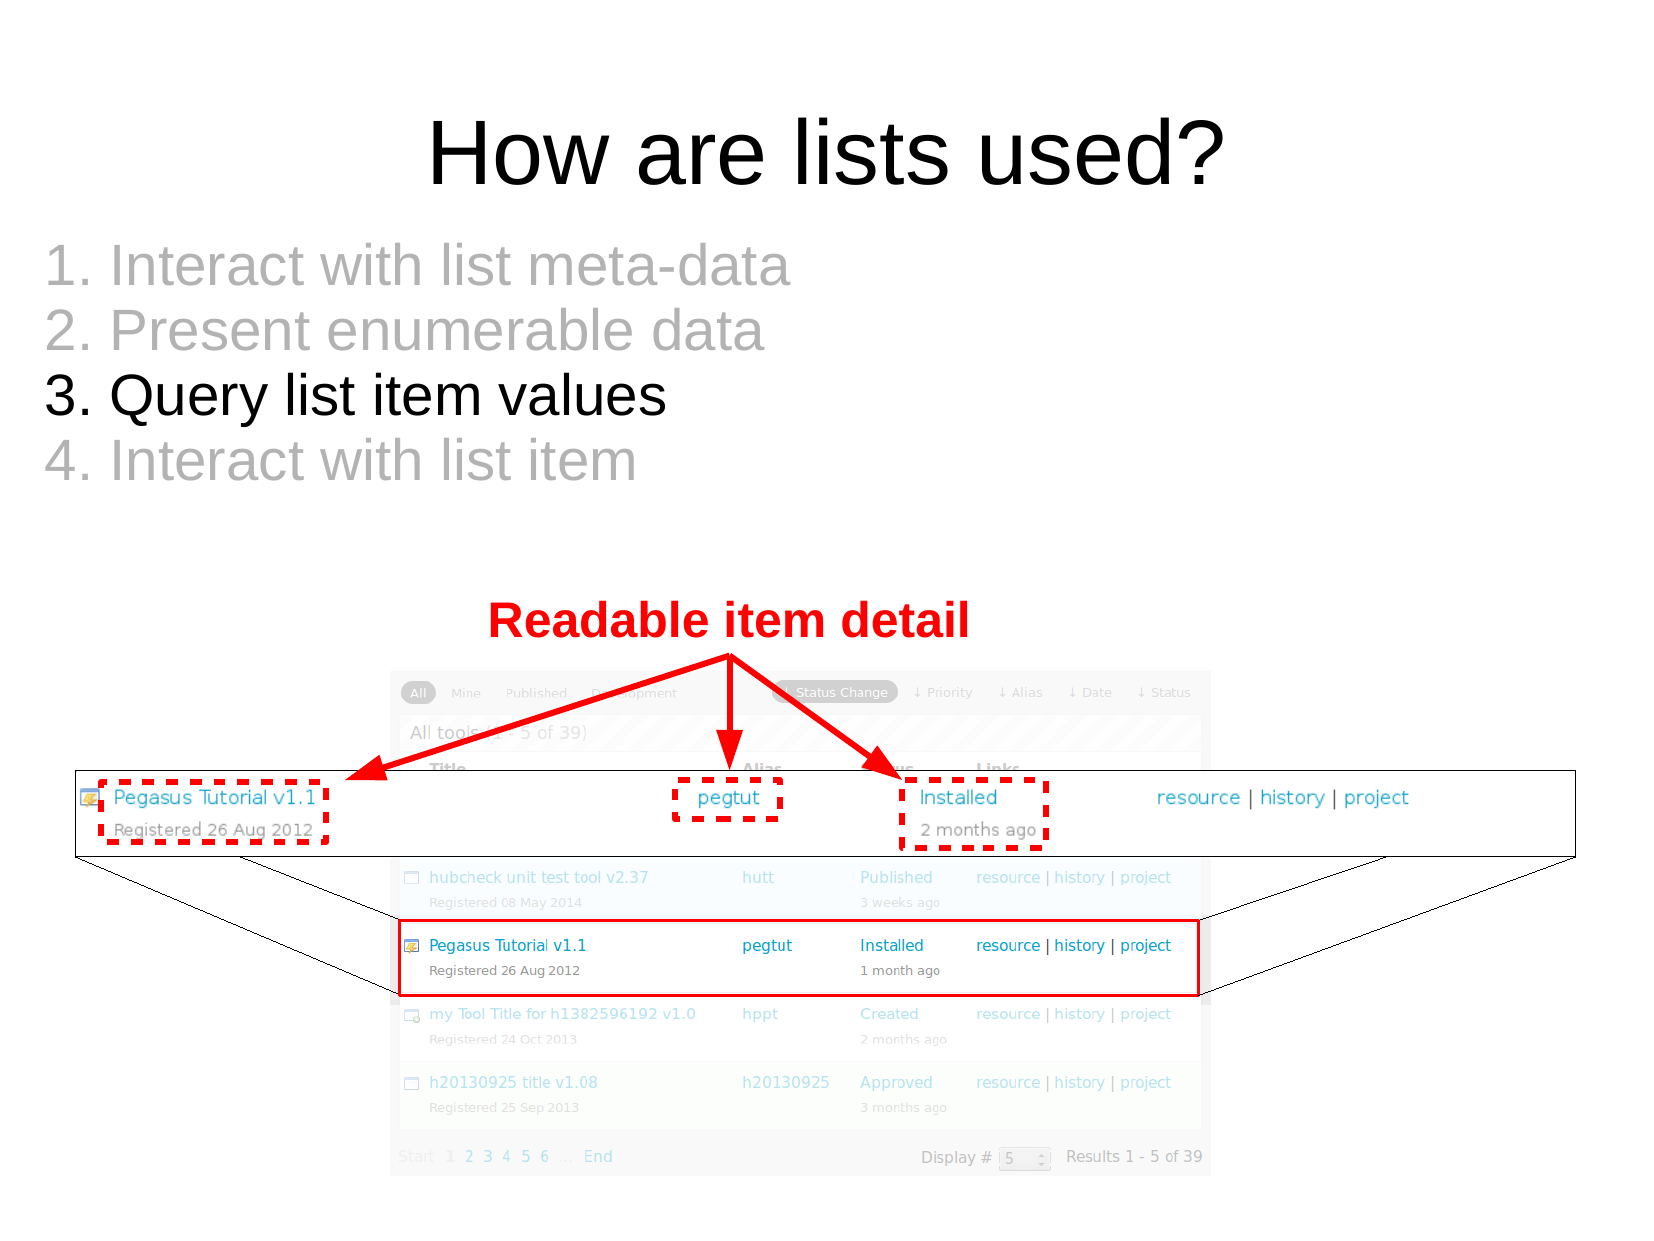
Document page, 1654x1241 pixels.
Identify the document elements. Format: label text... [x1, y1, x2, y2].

text_box [360, 857, 1246, 916]
picture [390, 916, 1211, 1005]
text_box [360, 655, 715, 768]
text_box 1. Interact with list meta-data 2. Present enumerable data 3. Query list item values 4. Interact with list item [30, 361, 841, 429]
text_box [30, 429, 856, 510]
title How are lists used? [82, 49, 1571, 257]
text_box [30, 225, 856, 361]
text_box [360, 1005, 1246, 1181]
picture [75, 770, 1576, 857]
text_box [731, 663, 866, 770]
text_box Readable item detail [472, 585, 987, 656]
text_box [737, 655, 1246, 770]
text_box [389, 660, 729, 770]
